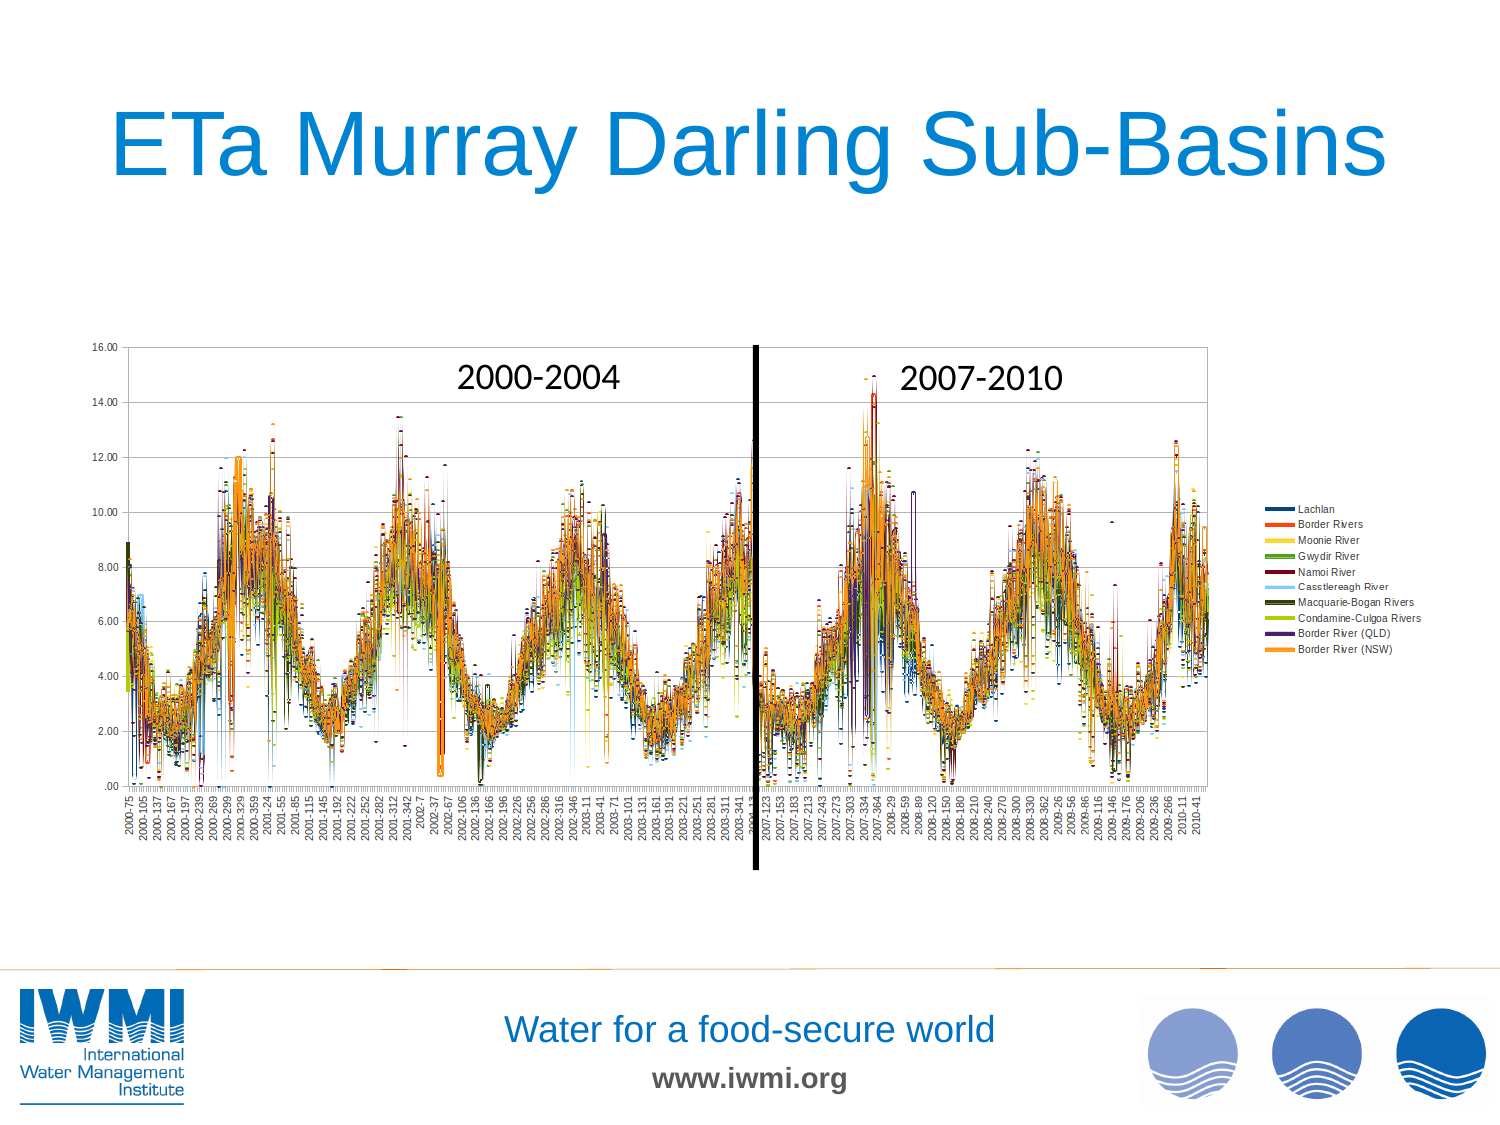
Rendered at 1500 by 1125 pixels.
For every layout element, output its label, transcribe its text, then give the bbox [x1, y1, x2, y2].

picture [75, 324, 1426, 853]
picture [20, 989, 184, 1105]
title ETa Murray Darling Sub-Basins [75, 76, 1426, 202]
text_box 2007-2010 [884, 345, 1118, 406]
text_box 2000-2004 [441, 345, 676, 405]
